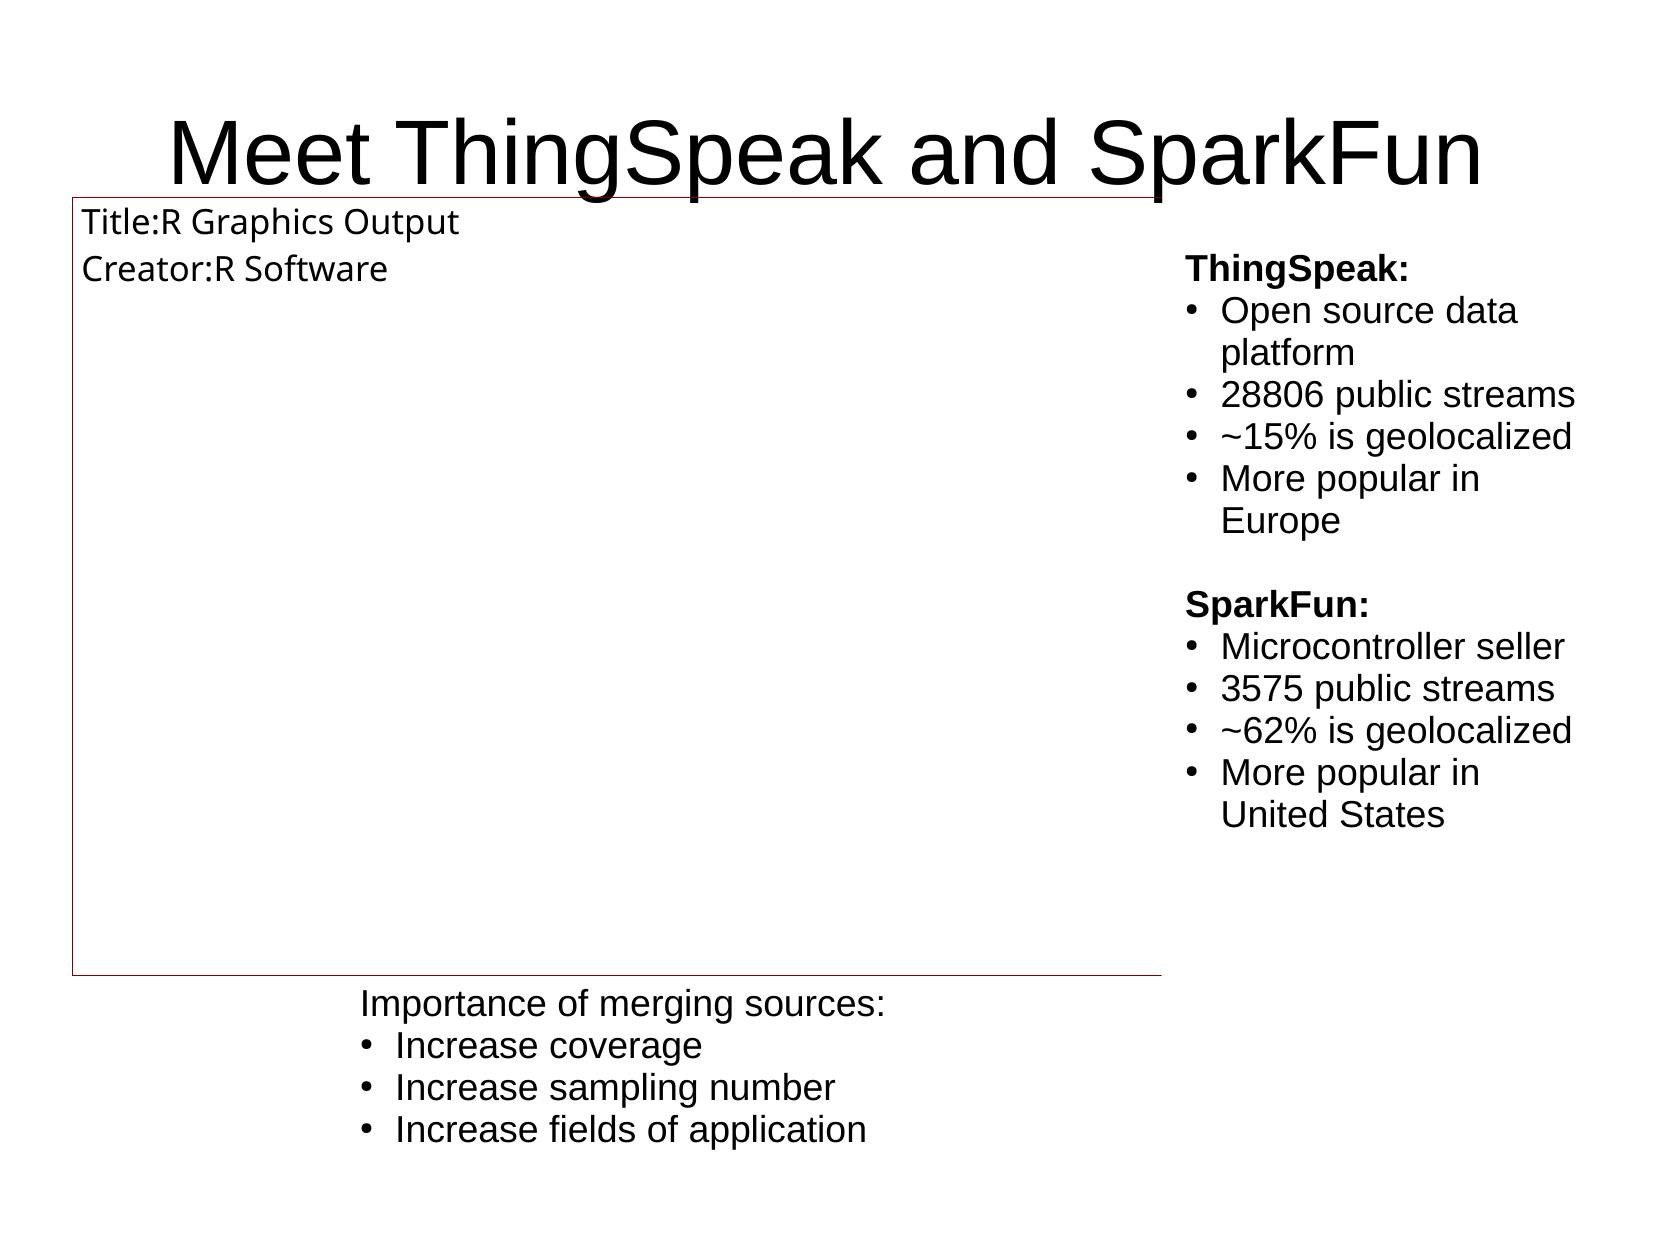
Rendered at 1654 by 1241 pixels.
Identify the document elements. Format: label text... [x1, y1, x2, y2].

picture [70, 195, 1162, 976]
text_box ThingSpeak: Open source data platform 28806 public streams ~15% is geolocalized More popular in Europe SparkFun: Microcontroller seller 3575 public streams ~62% is geolocalized More popular in United States [1170, 240, 1606, 843]
title Meet ThingSpeak and SparkFun [82, 49, 1571, 257]
text_box Importance of merging sources: Increase coverage Increase sampling number Increase fields of application [345, 975, 1531, 1241]
